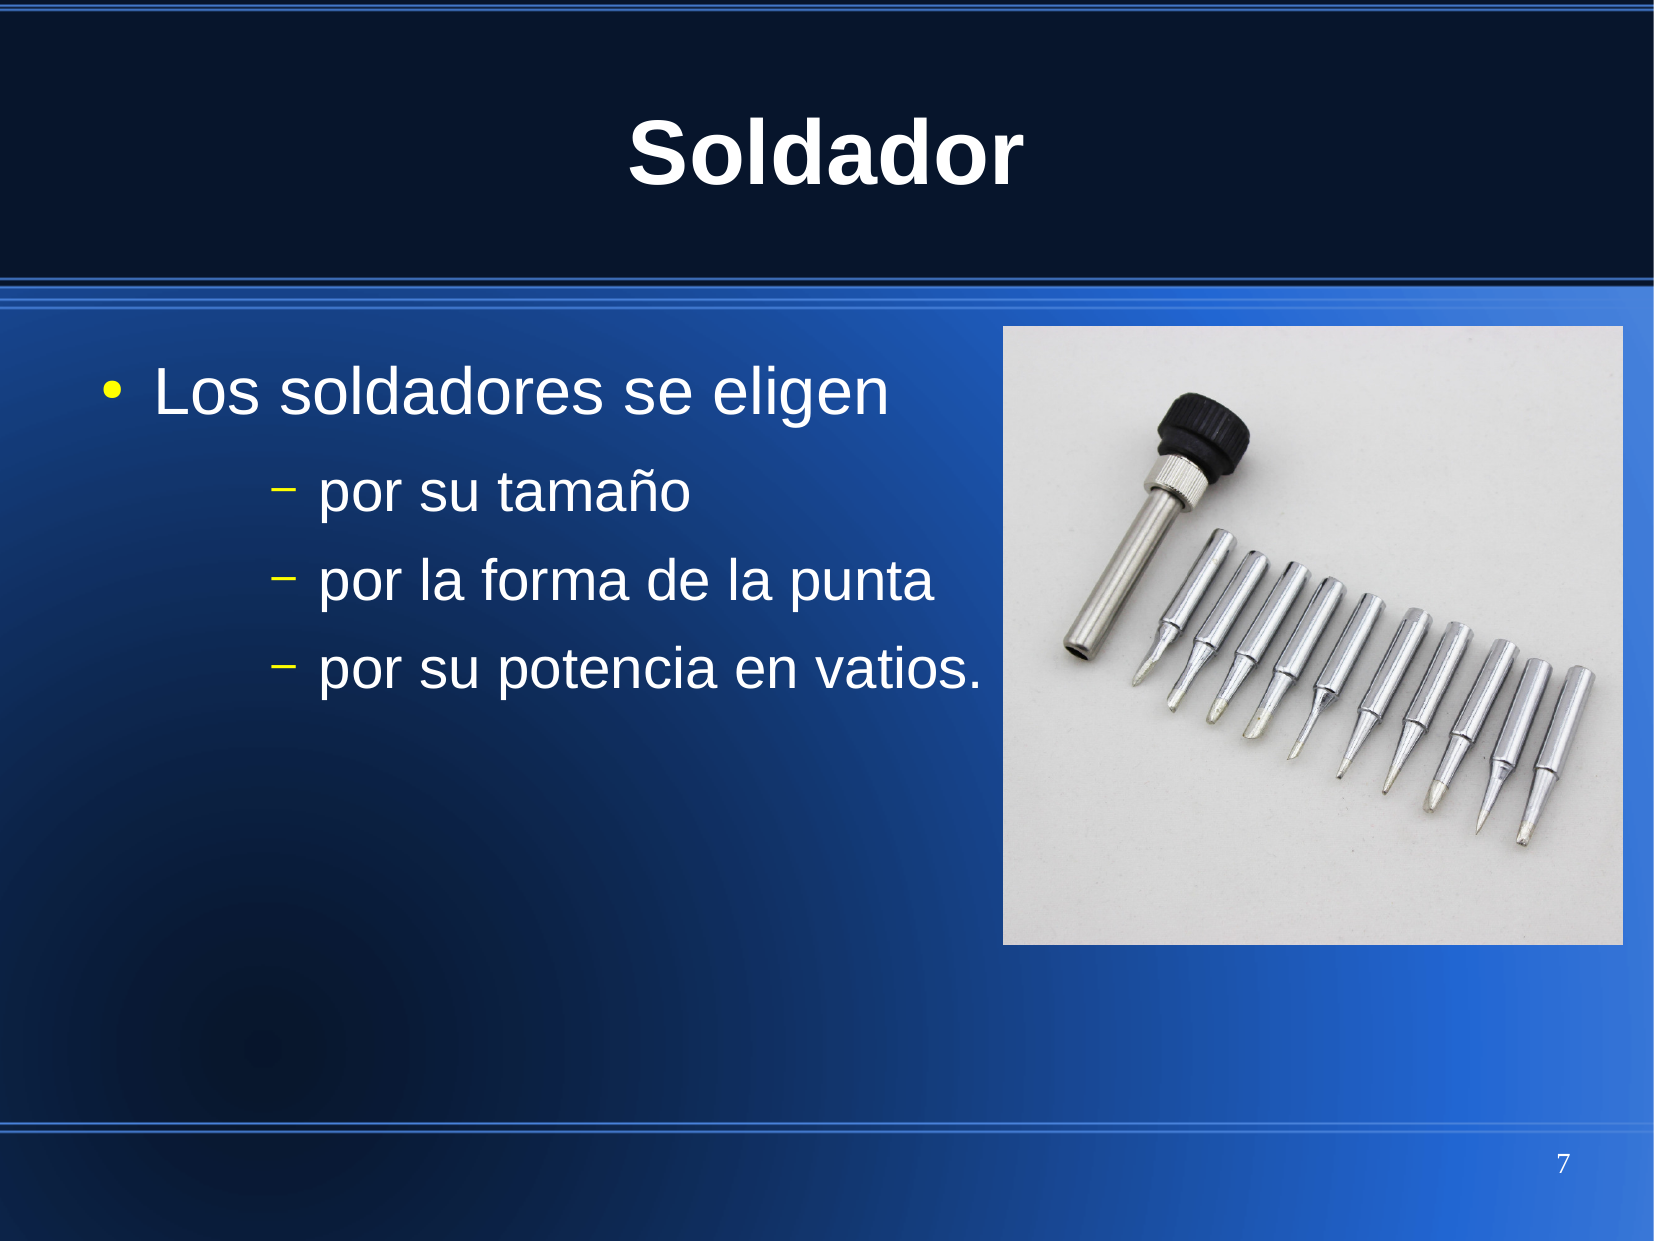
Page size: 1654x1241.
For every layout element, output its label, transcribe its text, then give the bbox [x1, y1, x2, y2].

list Los soldadores se eligen por su tamaño por la forma de la punta por su potencia en vatios. [82, 354, 1571, 1094]
title Soldador [82, 49, 1571, 257]
picture [0, 0, 1654, 1241]
